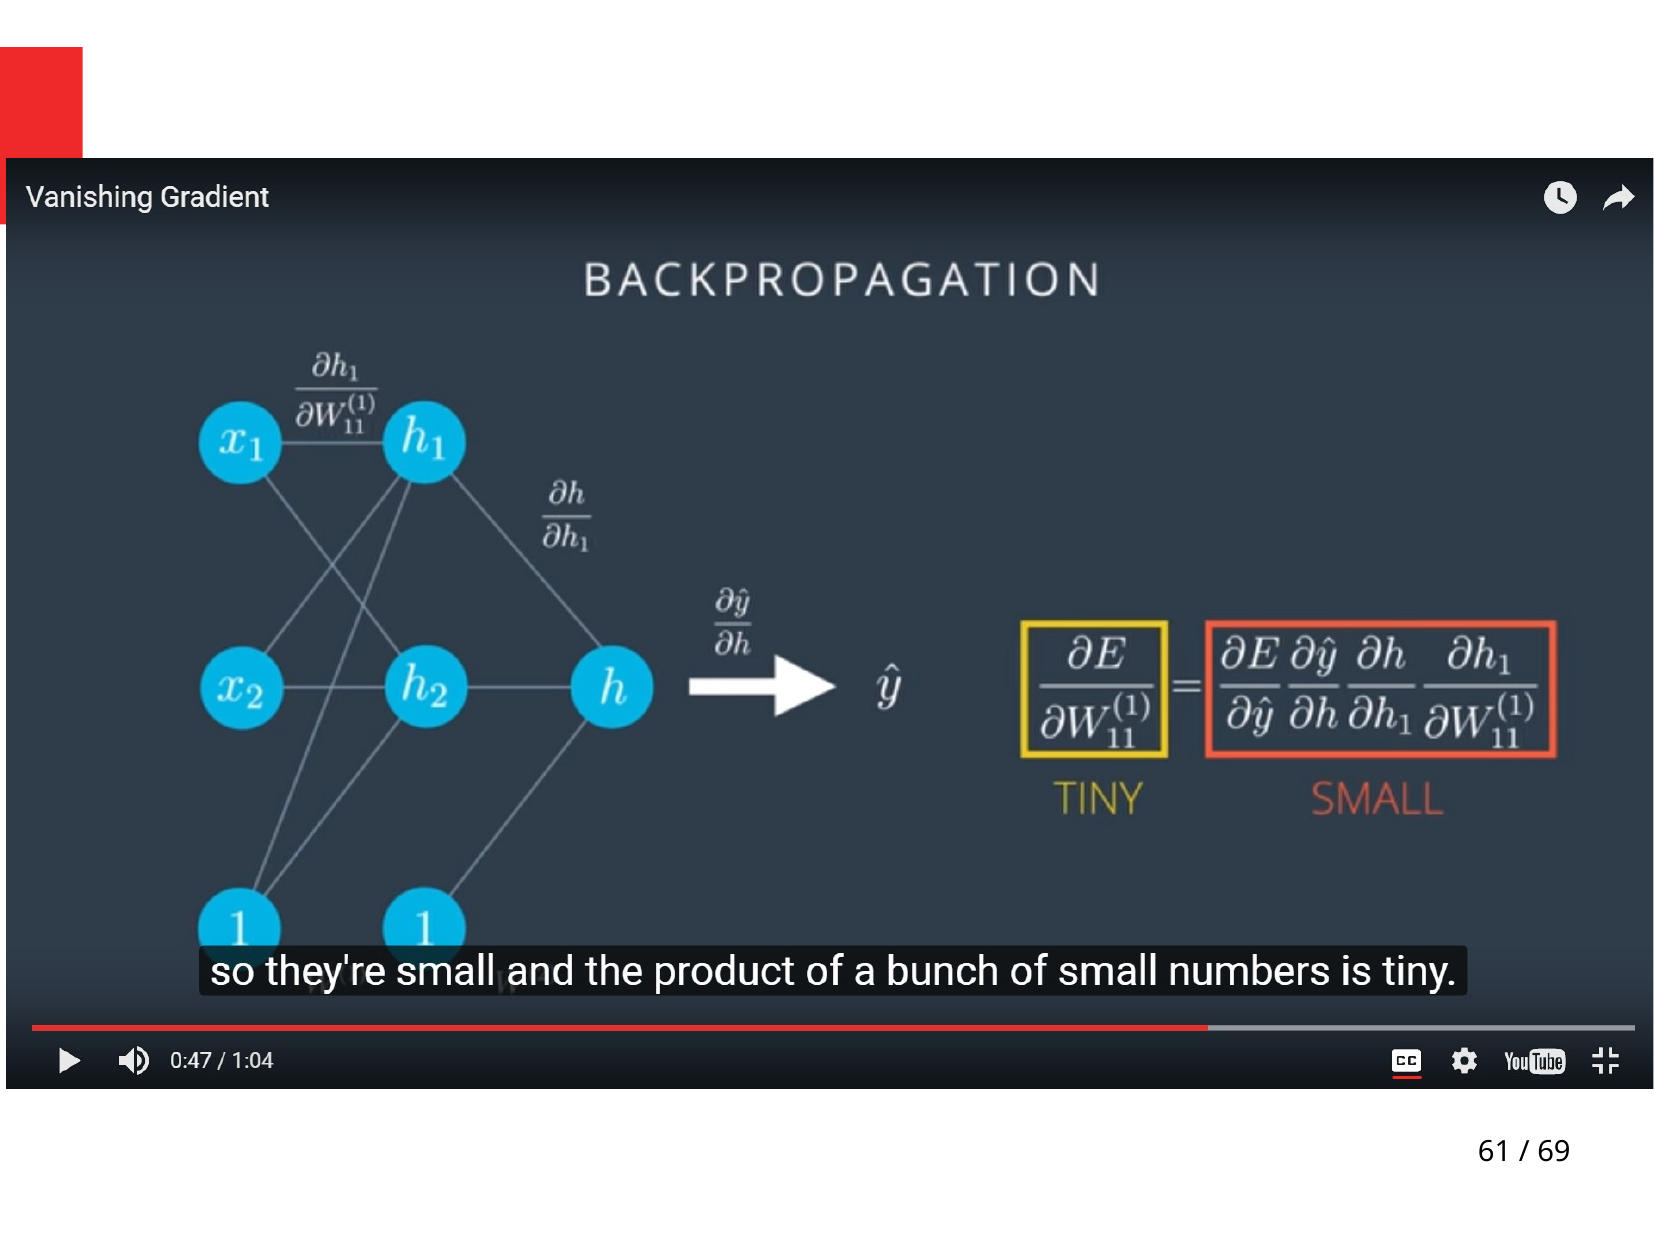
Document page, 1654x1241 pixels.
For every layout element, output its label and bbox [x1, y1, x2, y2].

picture [6, 158, 1654, 1089]
